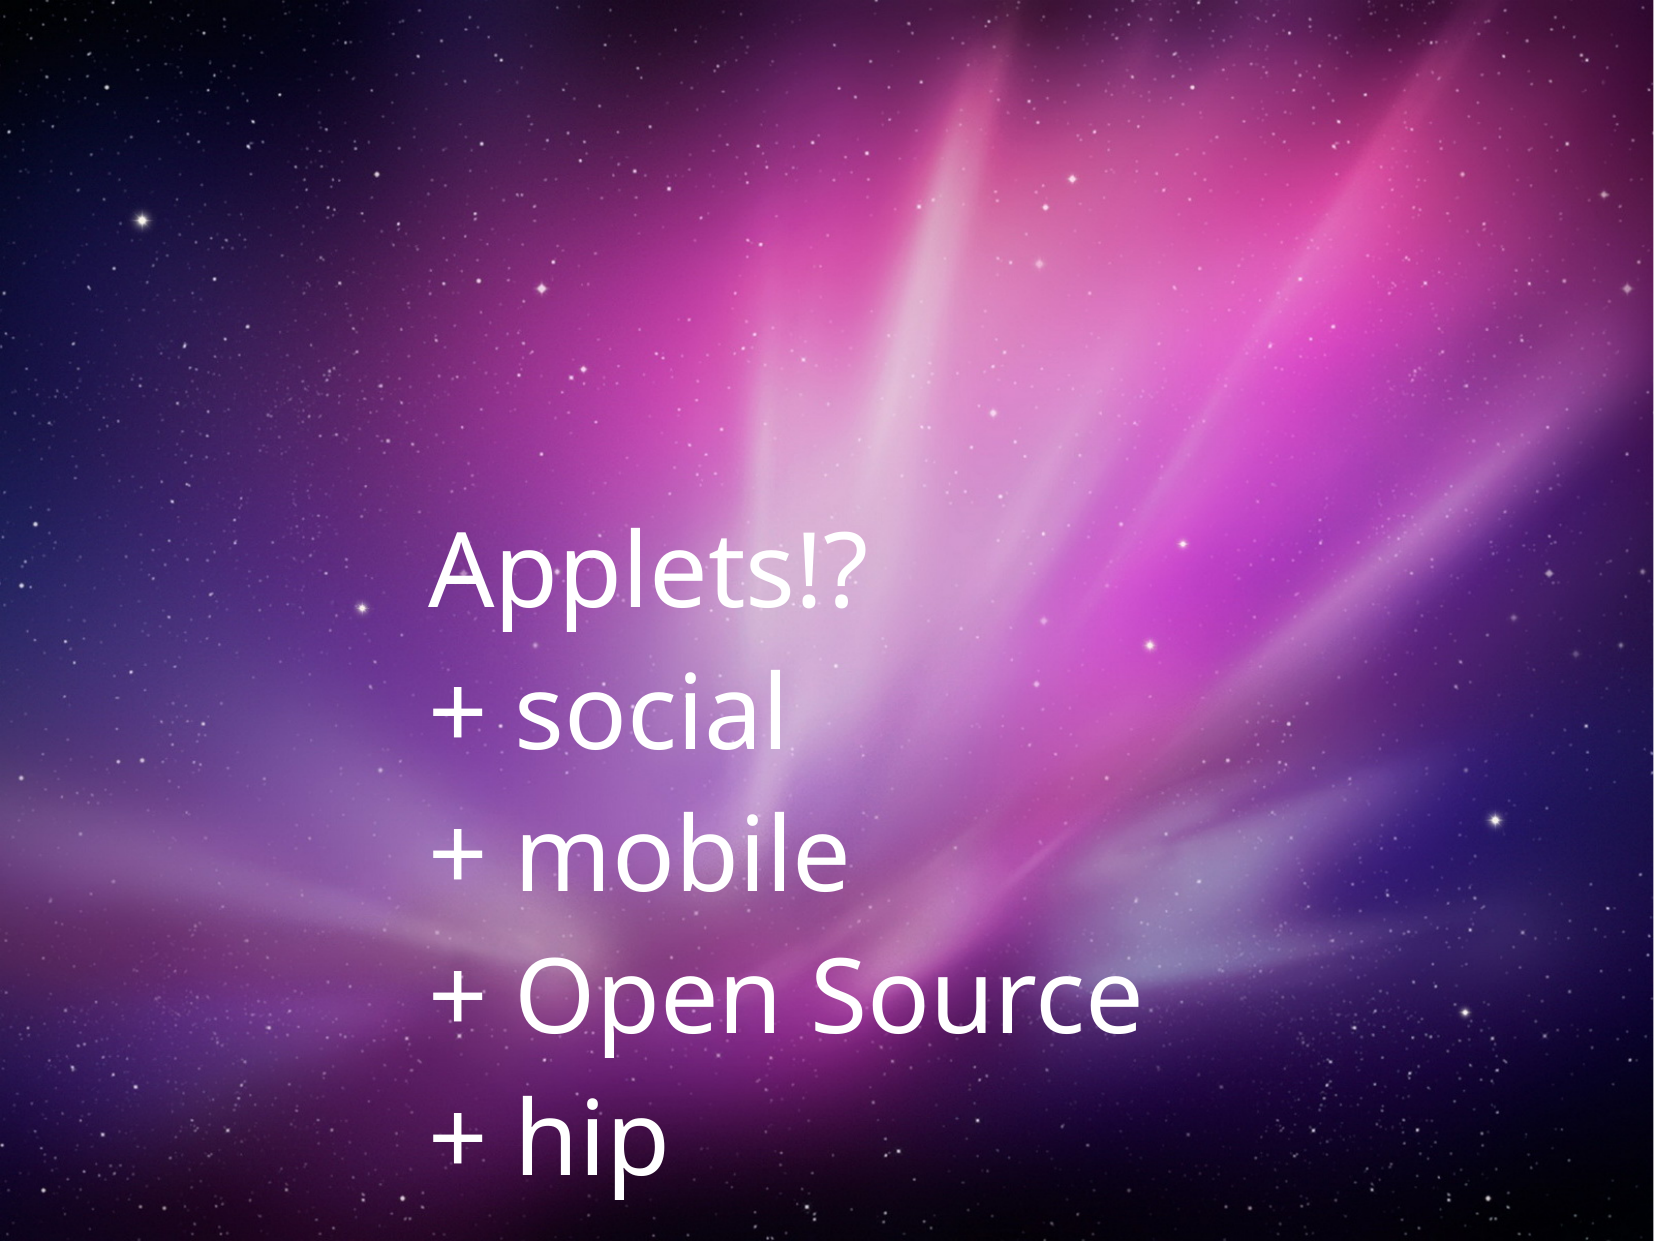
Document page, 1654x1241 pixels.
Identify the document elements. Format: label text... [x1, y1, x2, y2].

text_box Applets!? + social + mobile + Open Source + hip [413, 488, 1382, 1079]
picture [0, 0, 1654, 1241]
